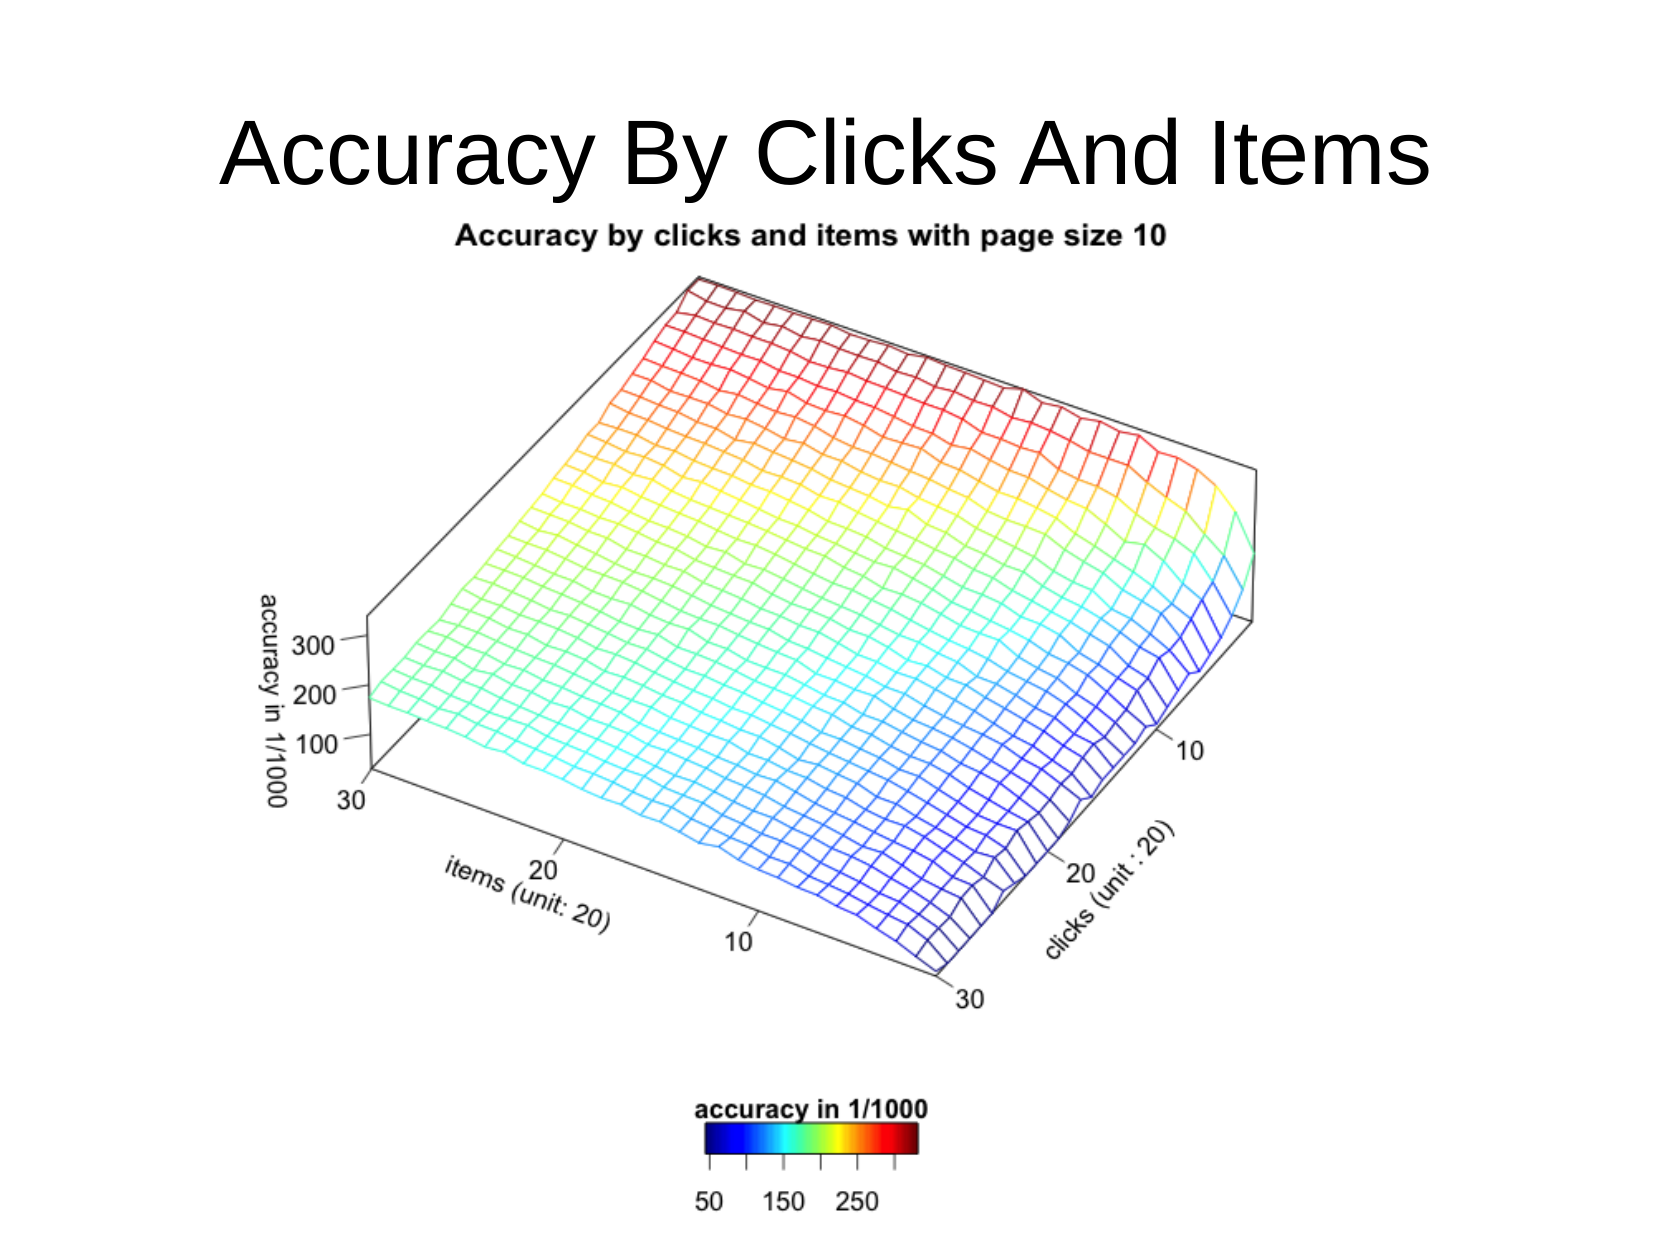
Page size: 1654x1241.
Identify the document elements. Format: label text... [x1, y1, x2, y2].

picture [249, 206, 1375, 1241]
title Accuracy By Clicks And Items [82, 49, 1571, 257]
